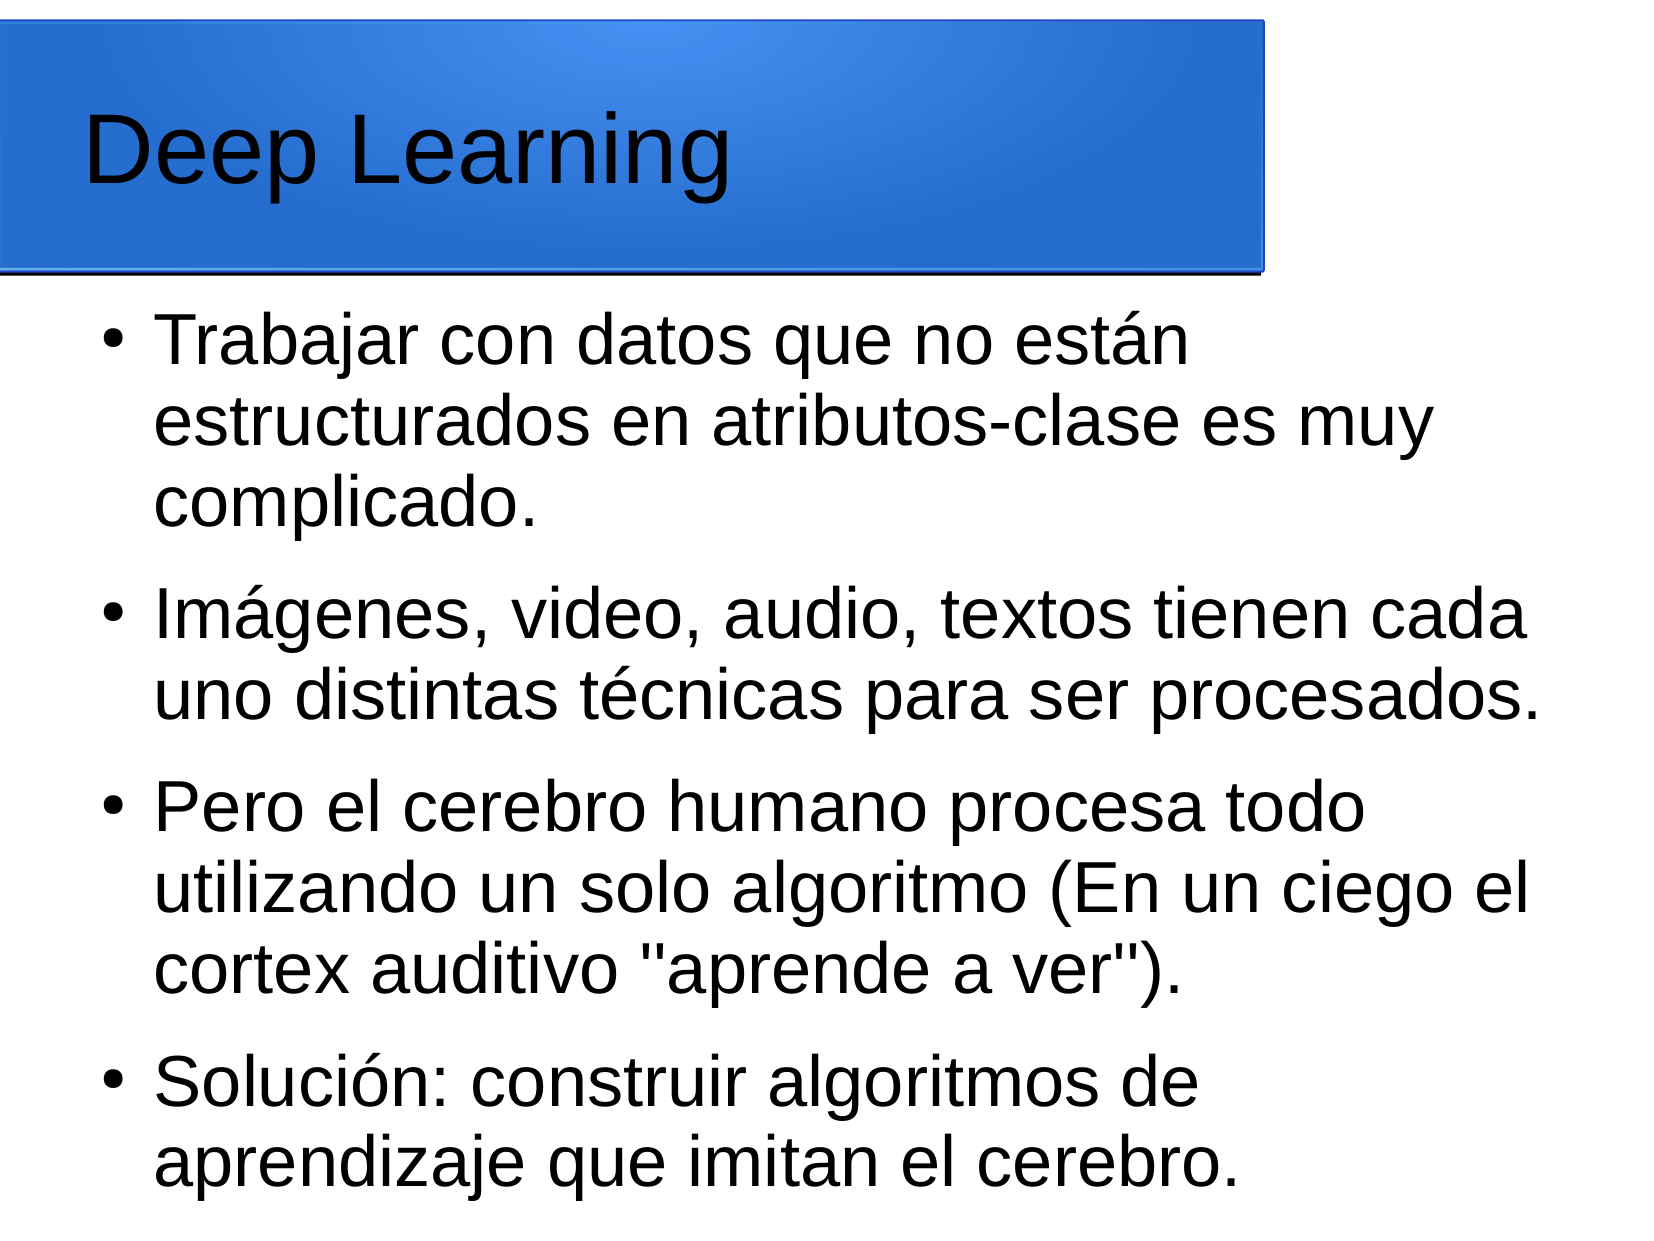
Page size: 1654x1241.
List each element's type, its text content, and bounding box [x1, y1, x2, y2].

list Trabajar con datos que no están estructurados en atributos-clase es muy complicado. Imágenes, video, audio, textos tienen cada uno distintas técnicas para ser procesados. Pero el cerebro humano procesa todo utilizando un solo algoritmo (En un ciego el cortex auditivo ''aprende a ver''). Solución: construir algoritmos de aprendizaje que imitan el cerebro. [82, 299, 1571, 1019]
title Deep Learning [82, 47, 1235, 252]
